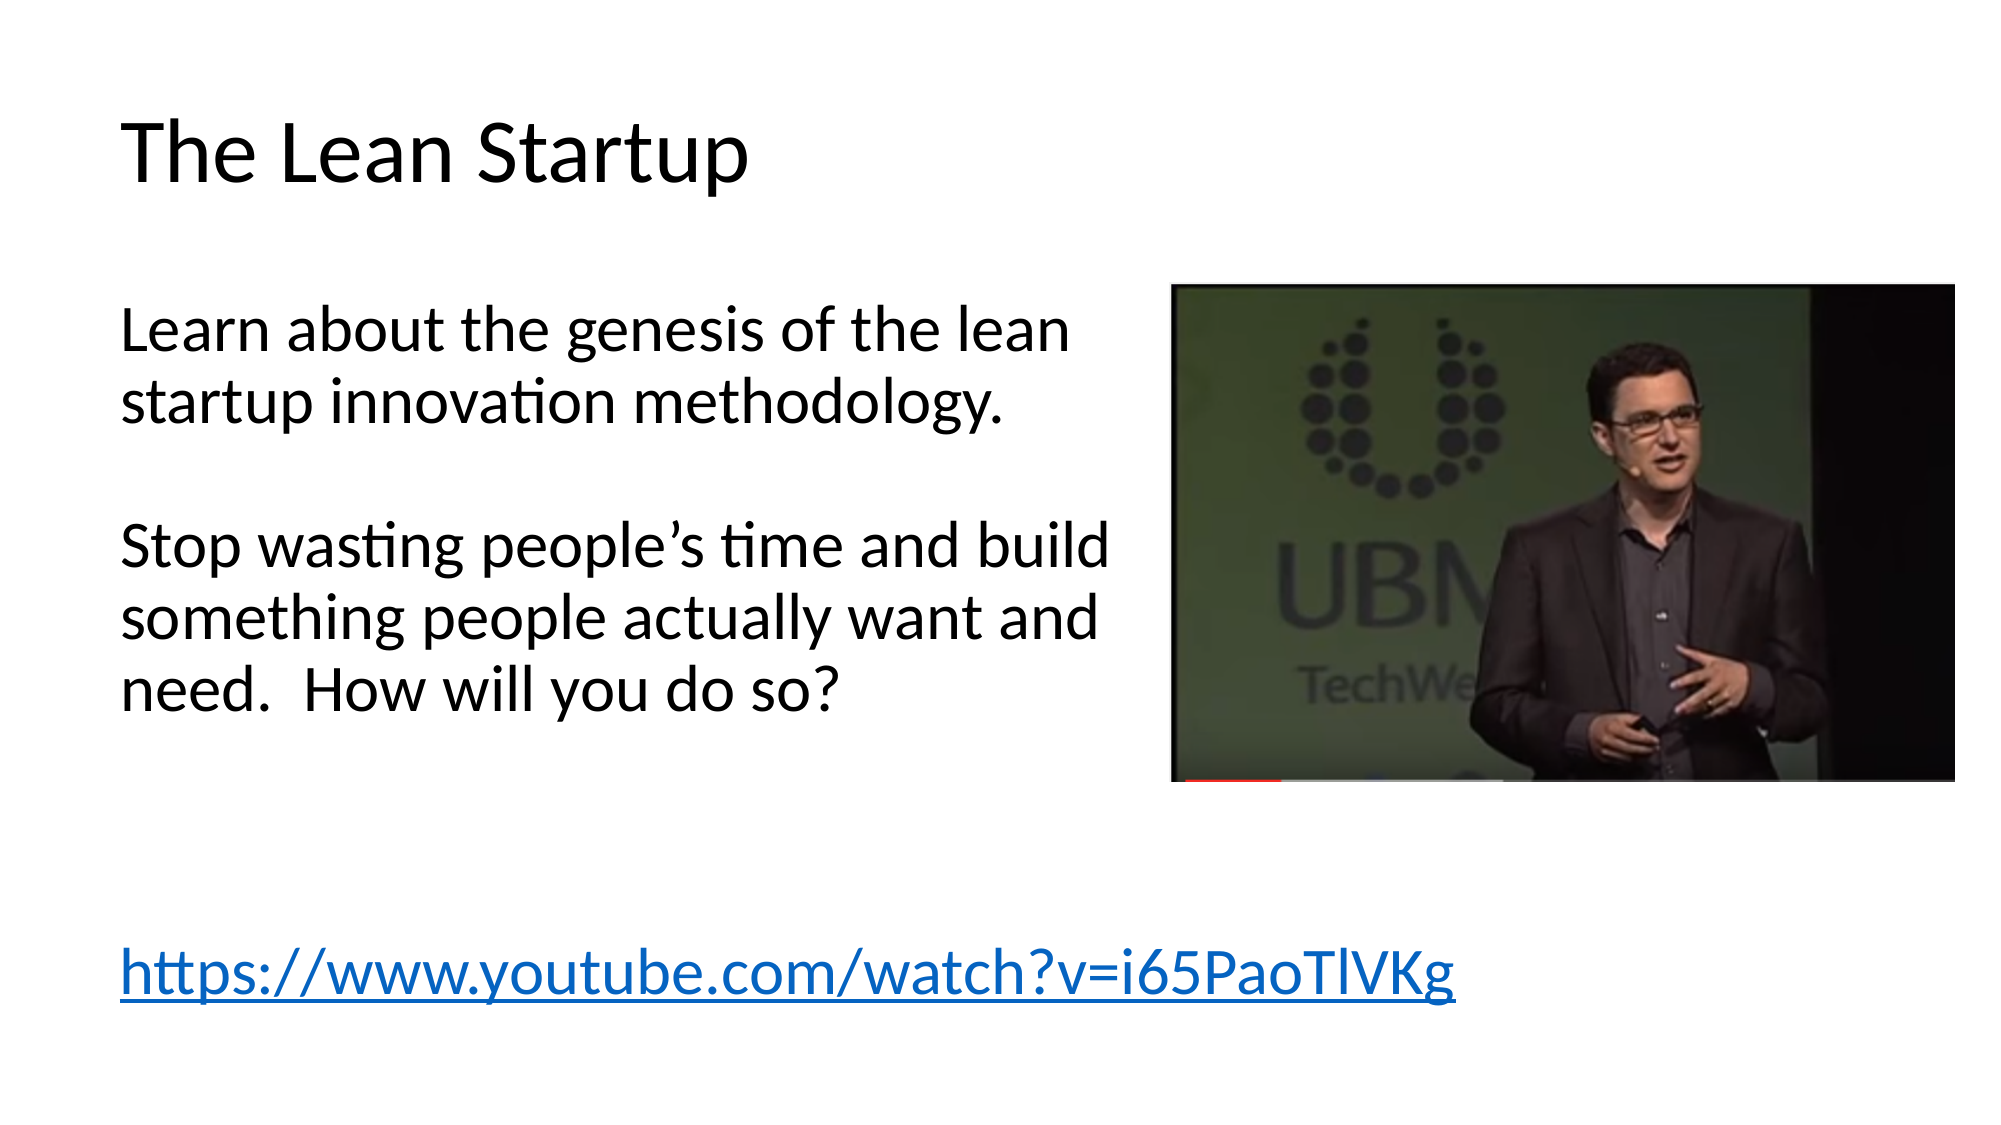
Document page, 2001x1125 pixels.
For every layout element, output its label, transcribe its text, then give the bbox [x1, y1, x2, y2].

picture [1169, 282, 1955, 782]
list Learn about the genesis of the lean startup innovation methodology. Stop wasting people’s time and build something people actually want and need. How will you do so? [99, 274, 1226, 803]
title The Lean Startup [99, 45, 1900, 223]
list https://www.youtube.com/watch?v=i65PaoTlVKg [99, 917, 2000, 1119]
